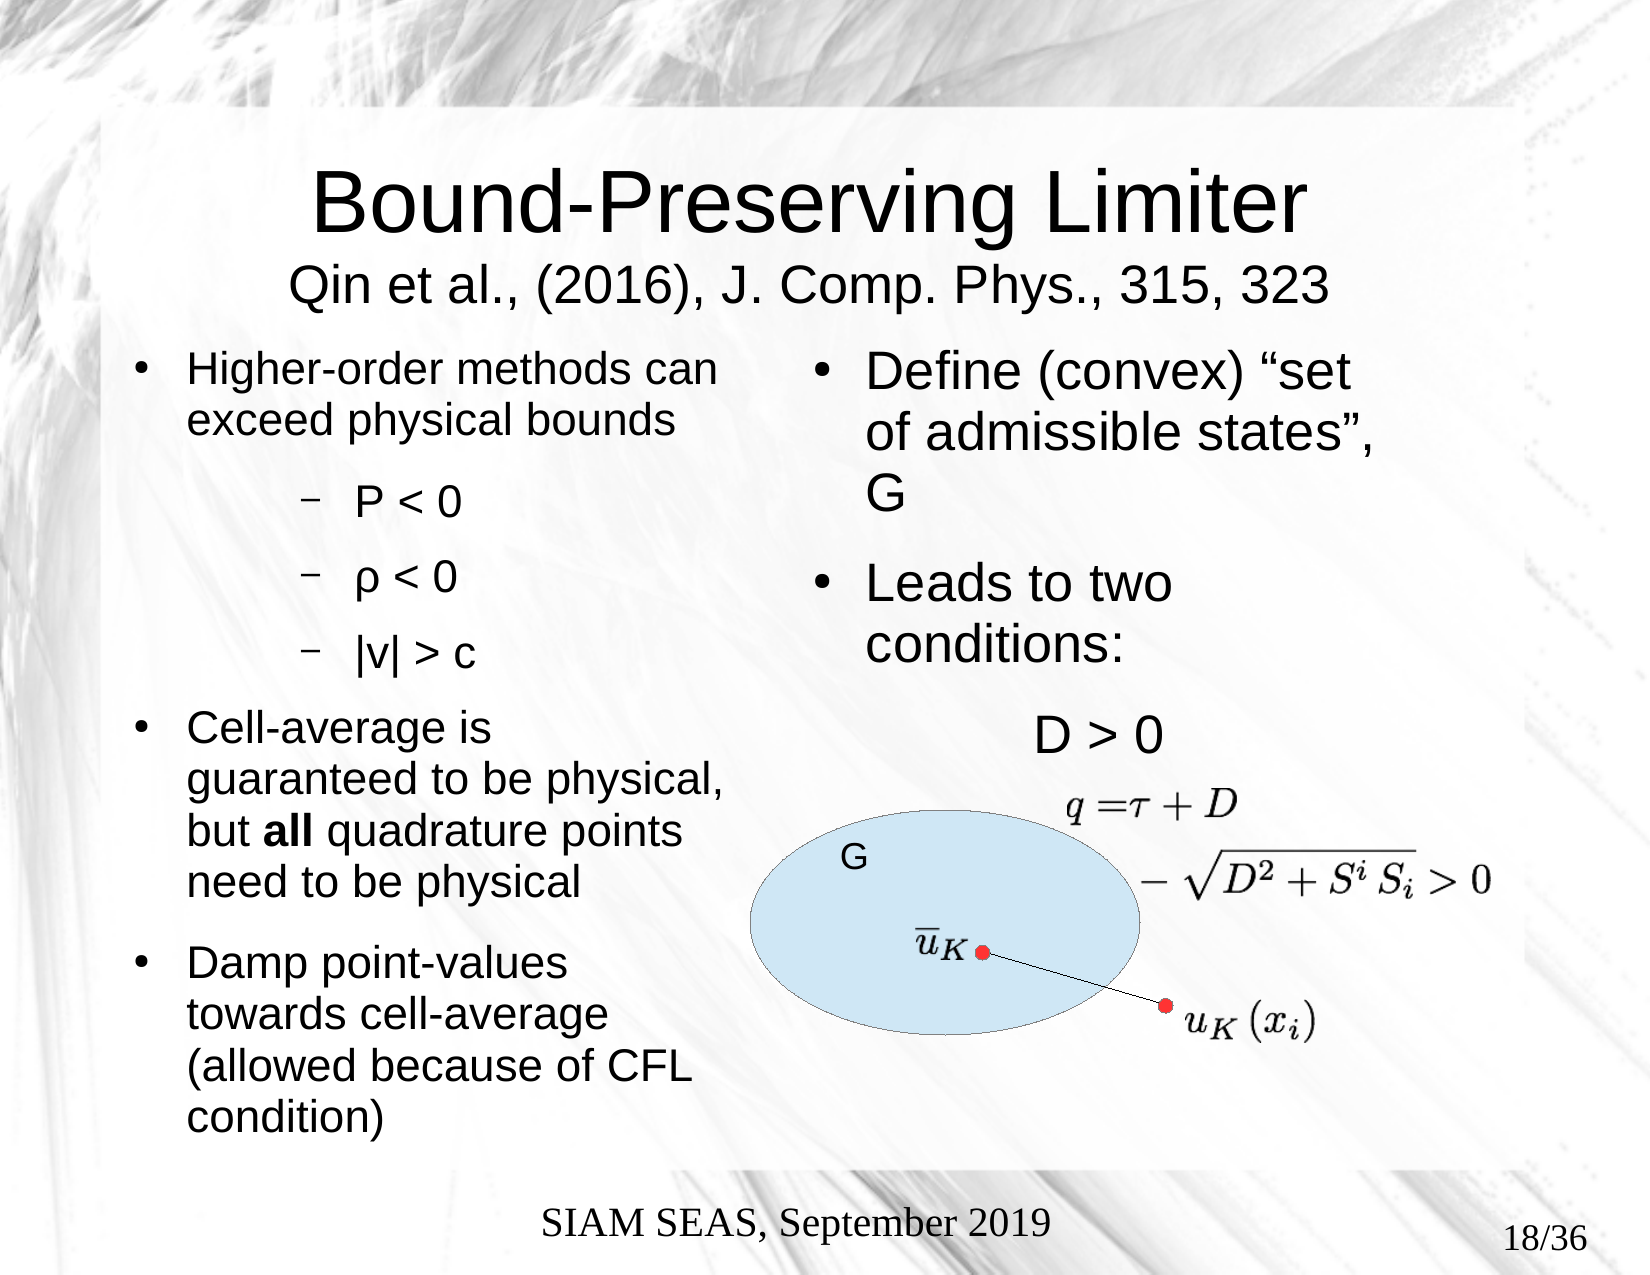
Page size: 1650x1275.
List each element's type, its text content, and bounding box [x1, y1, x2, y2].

list Higher-order methods can exceed physical bounds P < 0 ρ < 0 |v| > c Cell-average is guaranteed to be physical, but all quadrature points need to be physical Damp point-values towards cell-average (allowed because of CFL condition) [115, 342, 730, 1143]
title Qin et al., (2016), J. Comp. Phys., 315, 323 [117, 198, 1503, 371]
list Define (convex) “set of admissible states”, G Leads to two conditions: D > 0 [795, 340, 1410, 1043]
picture [0, 0, 1650, 1275]
text_box [1158, 998, 1174, 1014]
text_box [975, 945, 991, 961]
title Bound-Preserving Limiter [117, 115, 1503, 198]
text_box [750, 850, 795, 995]
text_box G [825, 828, 931, 886]
